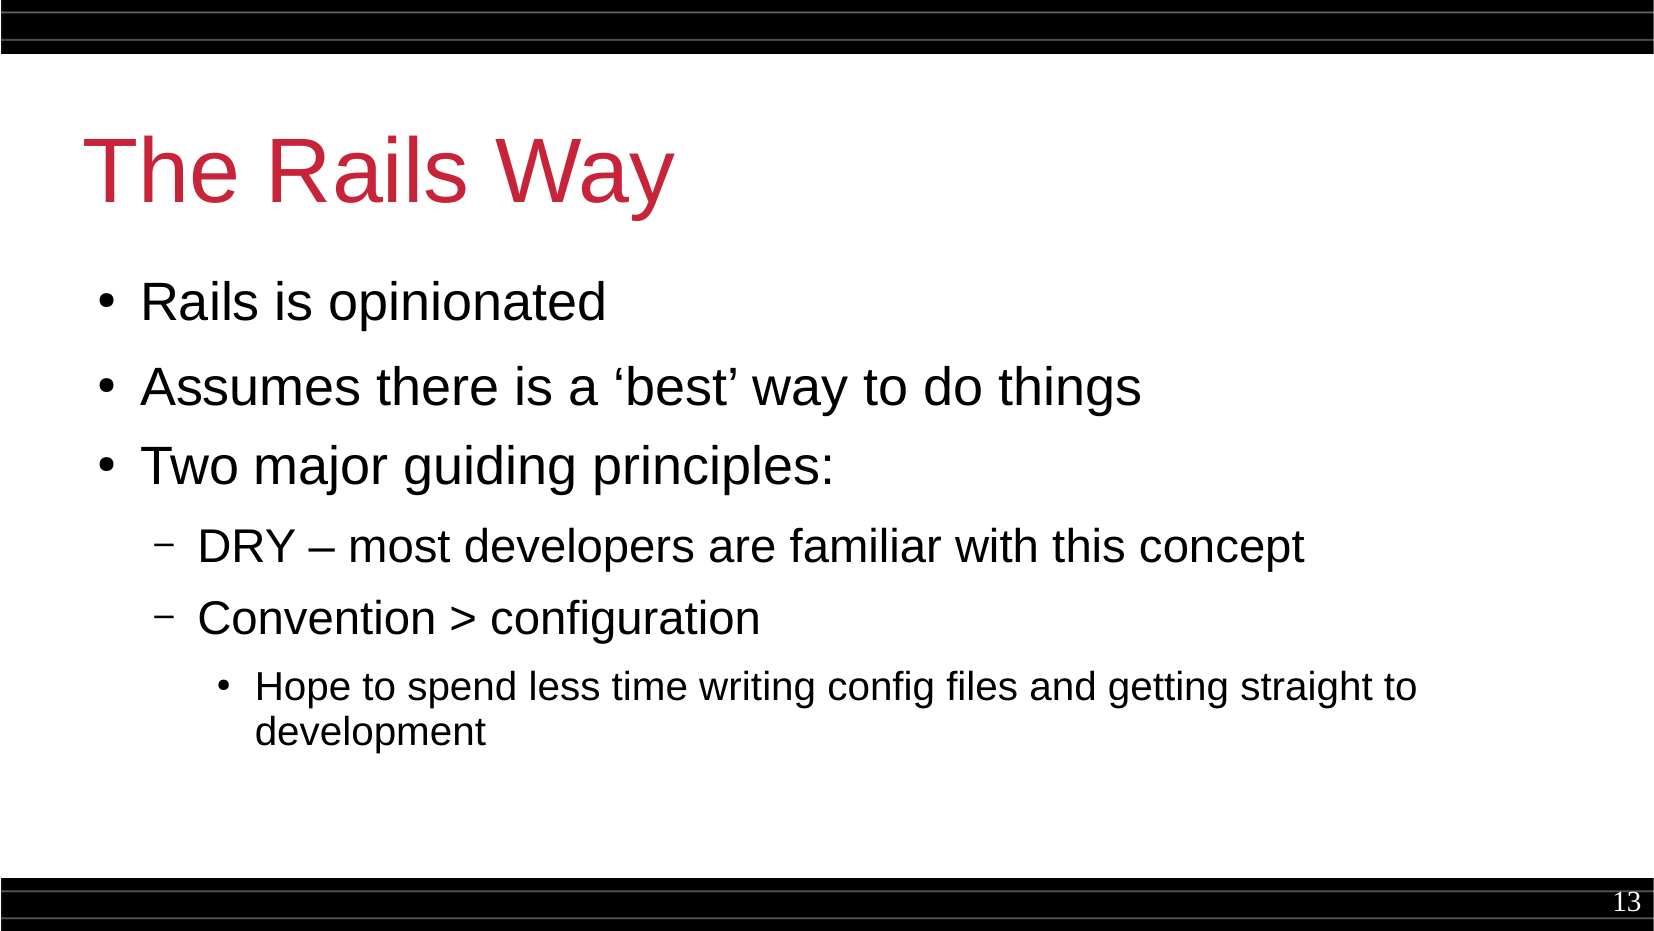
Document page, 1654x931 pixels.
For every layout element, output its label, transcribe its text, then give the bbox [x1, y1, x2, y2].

picture [1, 0, 1654, 54]
title The Rails Way [82, 92, 1571, 249]
picture [1, 878, 1654, 931]
list Rails is opinionated Assumes there is a ‘best’ way to do things Two major guiding principles: DRY – most developers are familiar with this concept Convention > configuration Hope to spend less time writing config files and getting straight to development [82, 271, 1571, 758]
